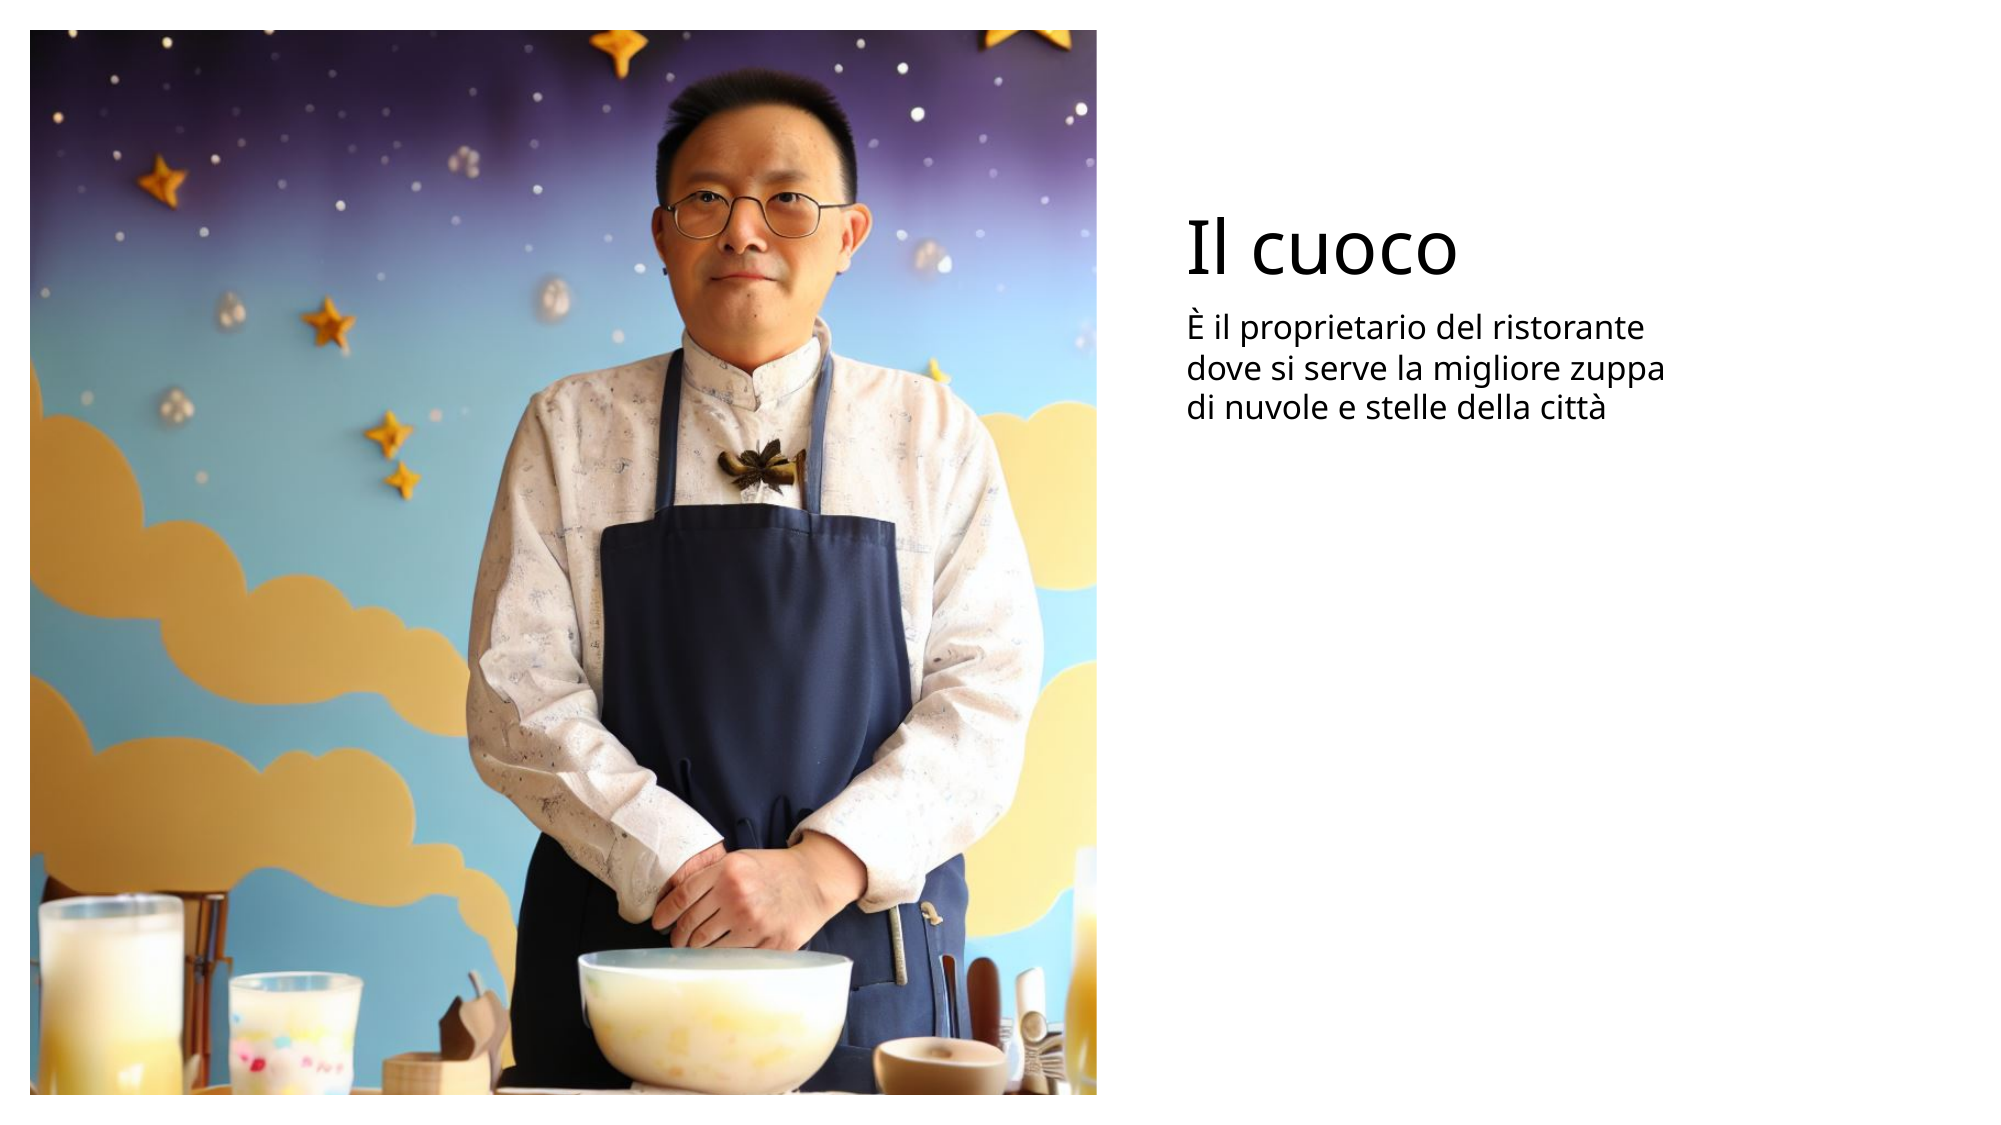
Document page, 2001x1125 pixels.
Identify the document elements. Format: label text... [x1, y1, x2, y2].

text_box È il proprietario del ristorante dove si serve la migliore zuppa di nuvole e stelle della città [1171, 299, 1950, 434]
picture [30, 30, 1097, 1095]
text_box Il cuoco [1171, 191, 1750, 297]
